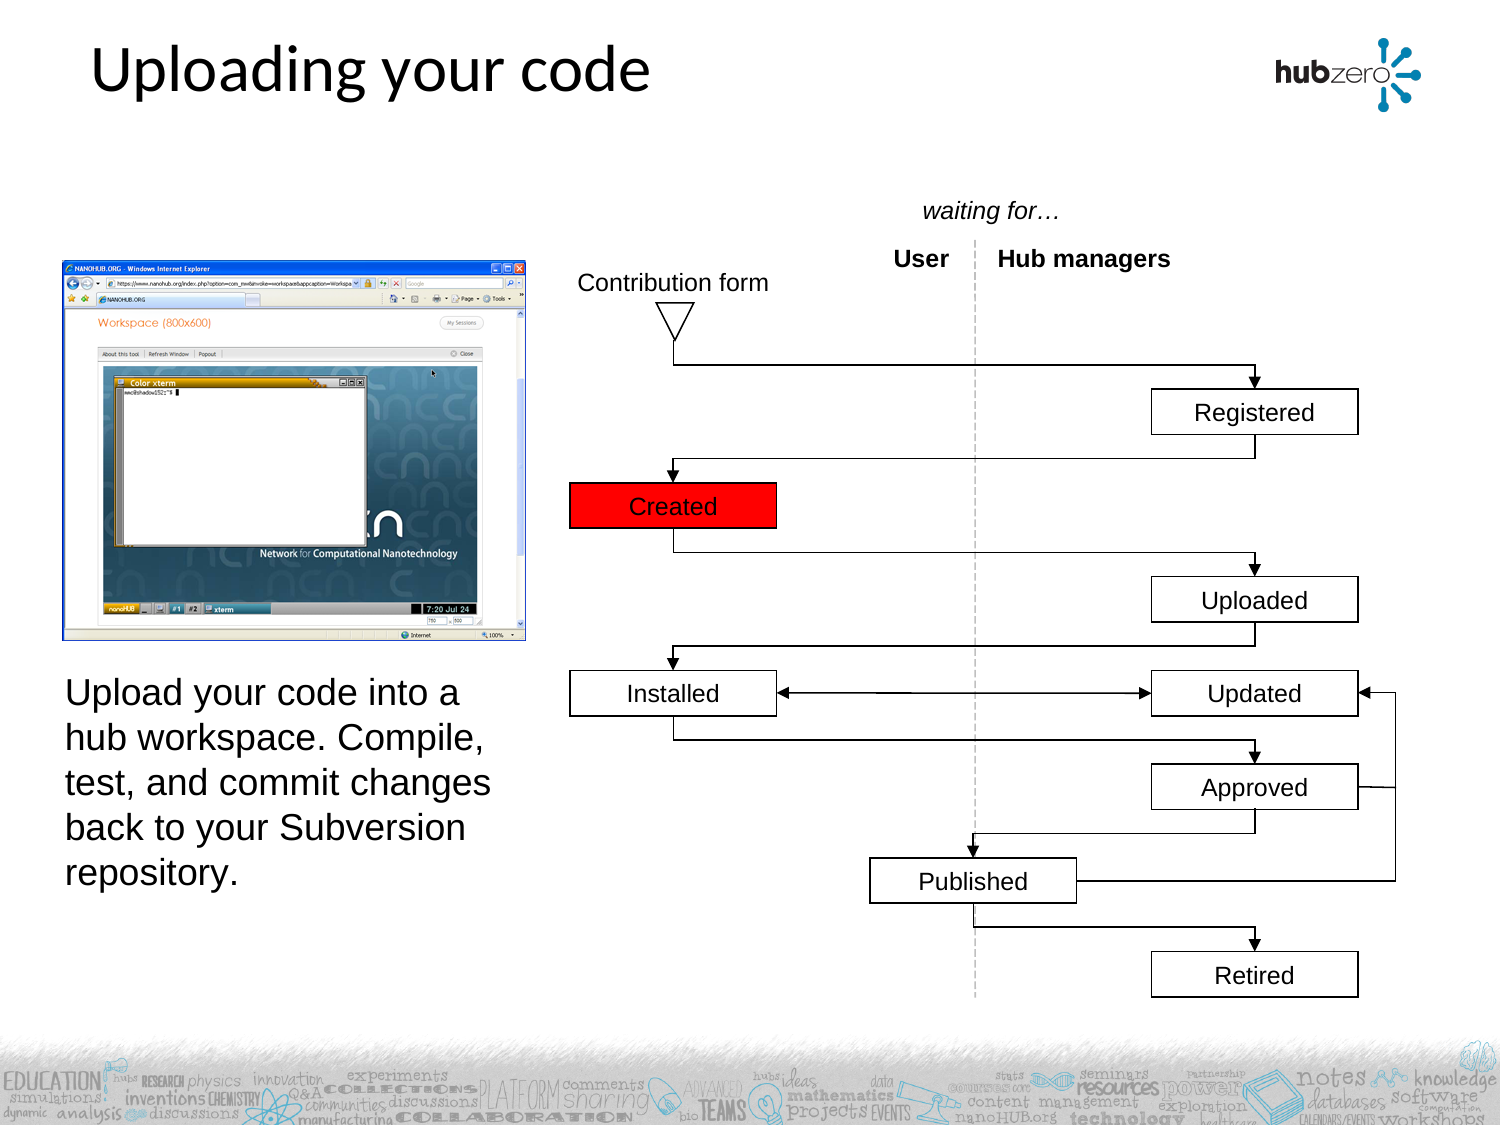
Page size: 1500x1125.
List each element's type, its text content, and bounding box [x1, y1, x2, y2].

text_box Approved [1151, 764, 1358, 810]
text_box Contribution form [507, 259, 840, 316]
text_box Retired [1151, 951, 1358, 997]
picture [1272, 35, 1424, 115]
picture [62, 260, 526, 641]
picture [0, 1034, 1500, 1125]
text_box Installed [570, 670, 777, 716]
text_box Upload your code into a hub workspace. Compile, test, and commit changes back to your Subversion repository. [49, 660, 528, 902]
text_box Created [570, 482, 777, 529]
text_box Updated [1151, 670, 1358, 716]
text_box Registered [1151, 389, 1358, 435]
text_box Hub managers [982, 234, 1221, 291]
text_box Uploaded [1151, 576, 1358, 622]
text_box Uploading your code [75, 12, 1249, 118]
text_box waiting for… [832, 187, 1152, 244]
text_box Published [870, 857, 1077, 904]
text_box User [814, 234, 965, 291]
